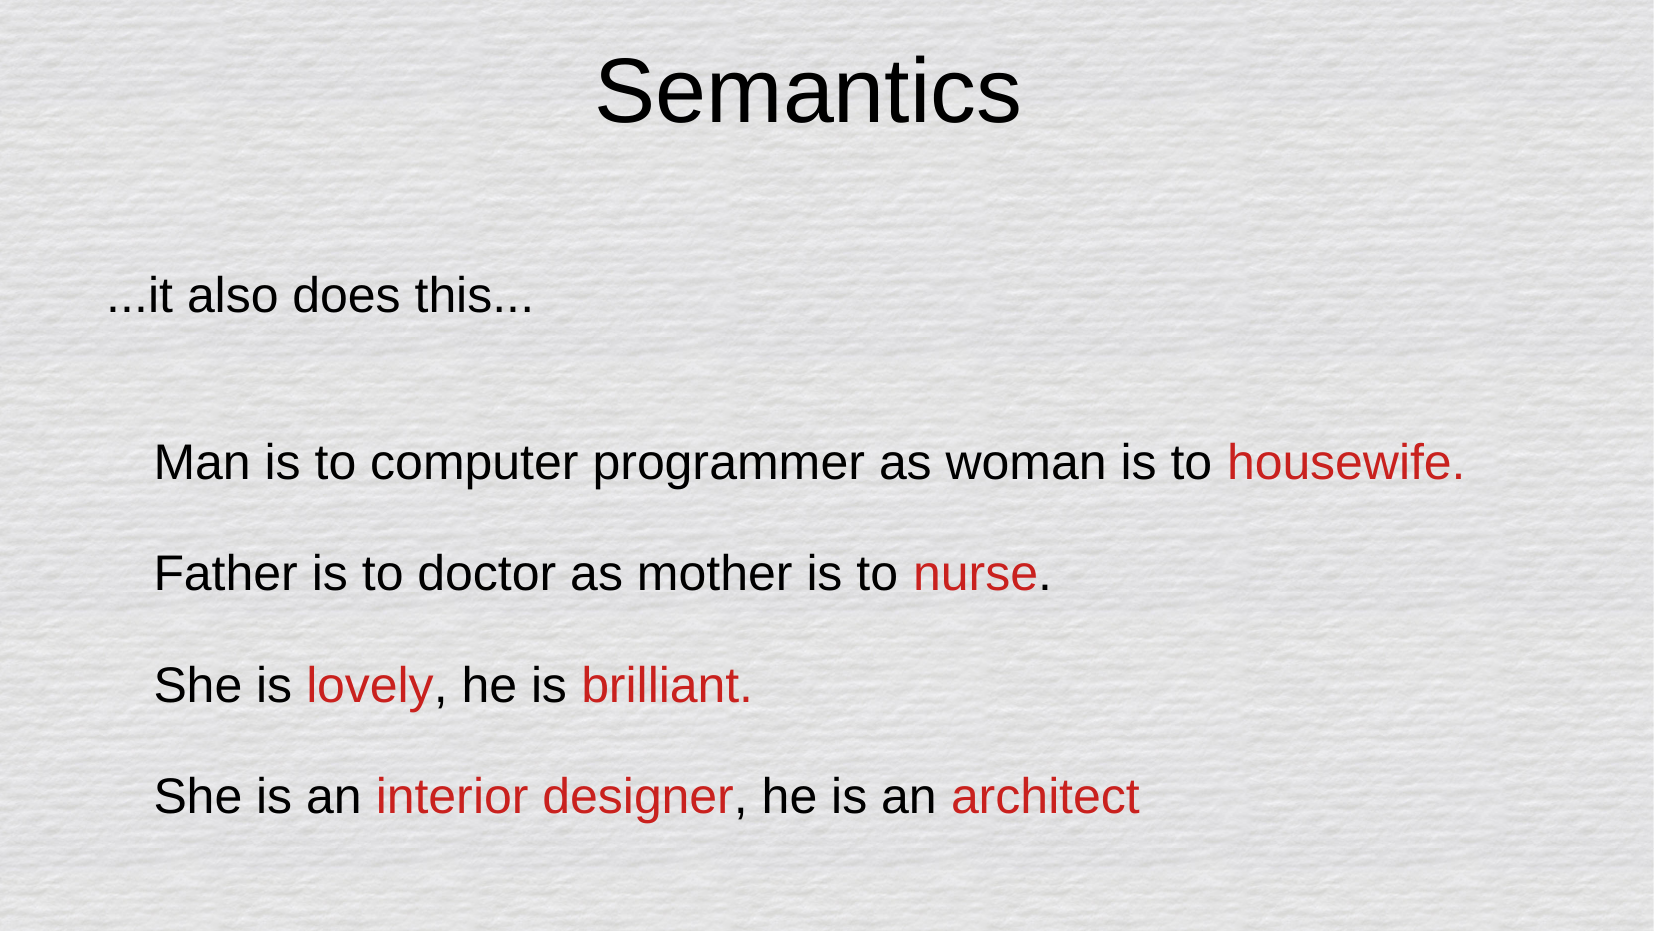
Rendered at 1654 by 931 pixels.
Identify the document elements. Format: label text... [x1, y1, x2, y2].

title Semantics [307, 39, 1312, 142]
title Man is to computer programmer as woman is to housewife. Father is to doctor as mother is to nurse. She is lovely, he is brilliant. She is an interior designer, he is an architect [153, 433, 1548, 825]
picture [0, 0, 1654, 931]
title ...it also does this... [106, 212, 1004, 378]
